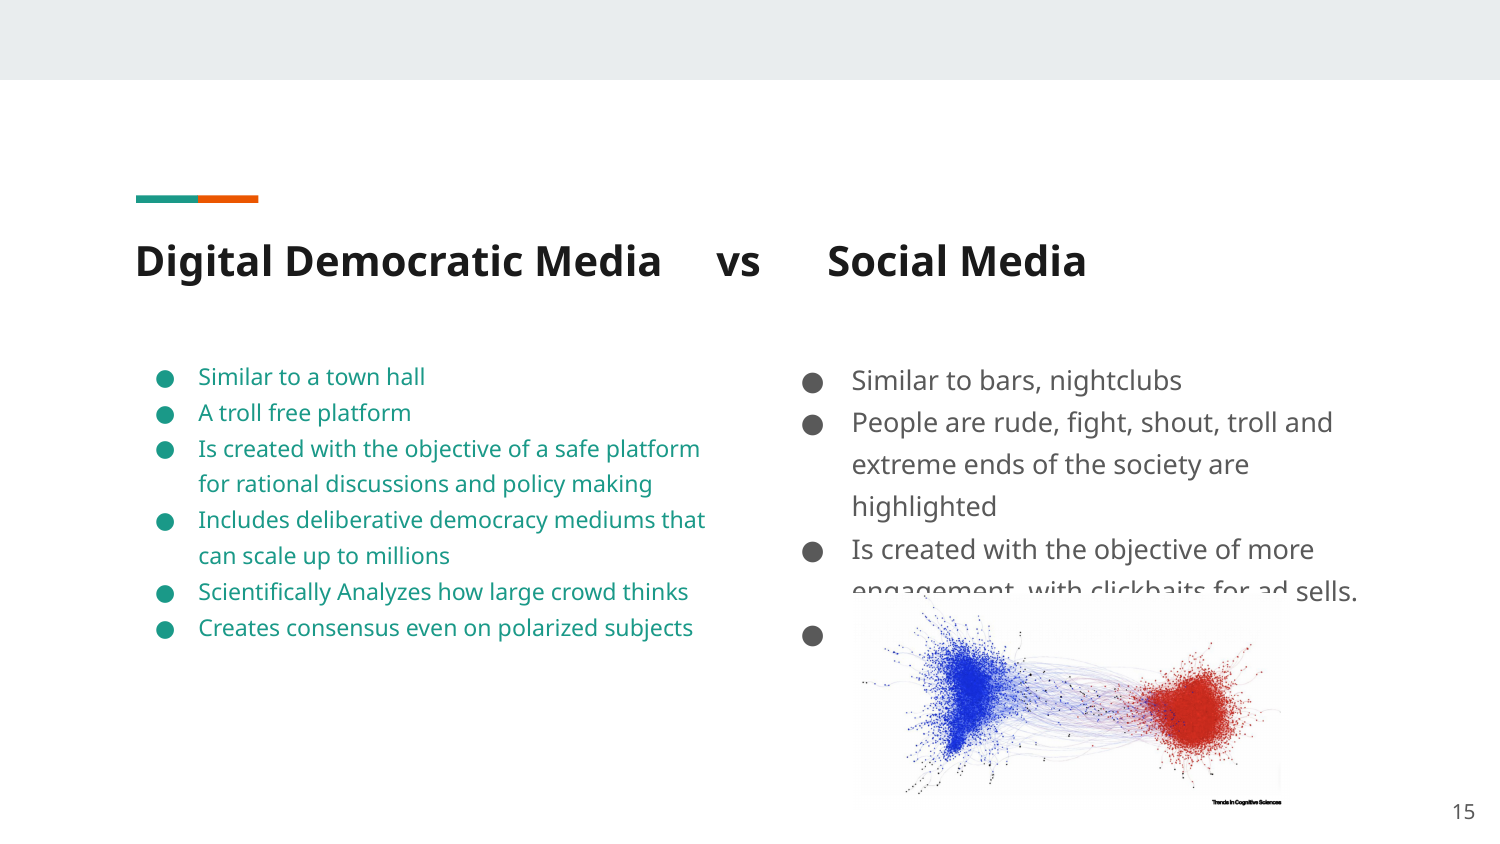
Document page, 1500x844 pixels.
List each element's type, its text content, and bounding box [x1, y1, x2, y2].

list Similar to a town hall A troll free platform Is created with the objective of a safe platform for rational discussions and policy making Includes deliberative democracy mediums that can scale up to millions Scientifically Analyzes how large crowd thinks Creates consensus even on polarized subjects [119, 341, 739, 712]
slide_number <number> [1400, 779, 1491, 844]
picture [853, 593, 1290, 811]
title Digital Democratic Media vs Social Media [119, 216, 1381, 305]
list Similar to bars, nightclubs People are rude, fight, shout, troll and extreme ends of the society are highlighted Is created with the objective of more engagement, with clickbaits for ad sells. Polarizes and divides the society [761, 341, 1381, 712]
